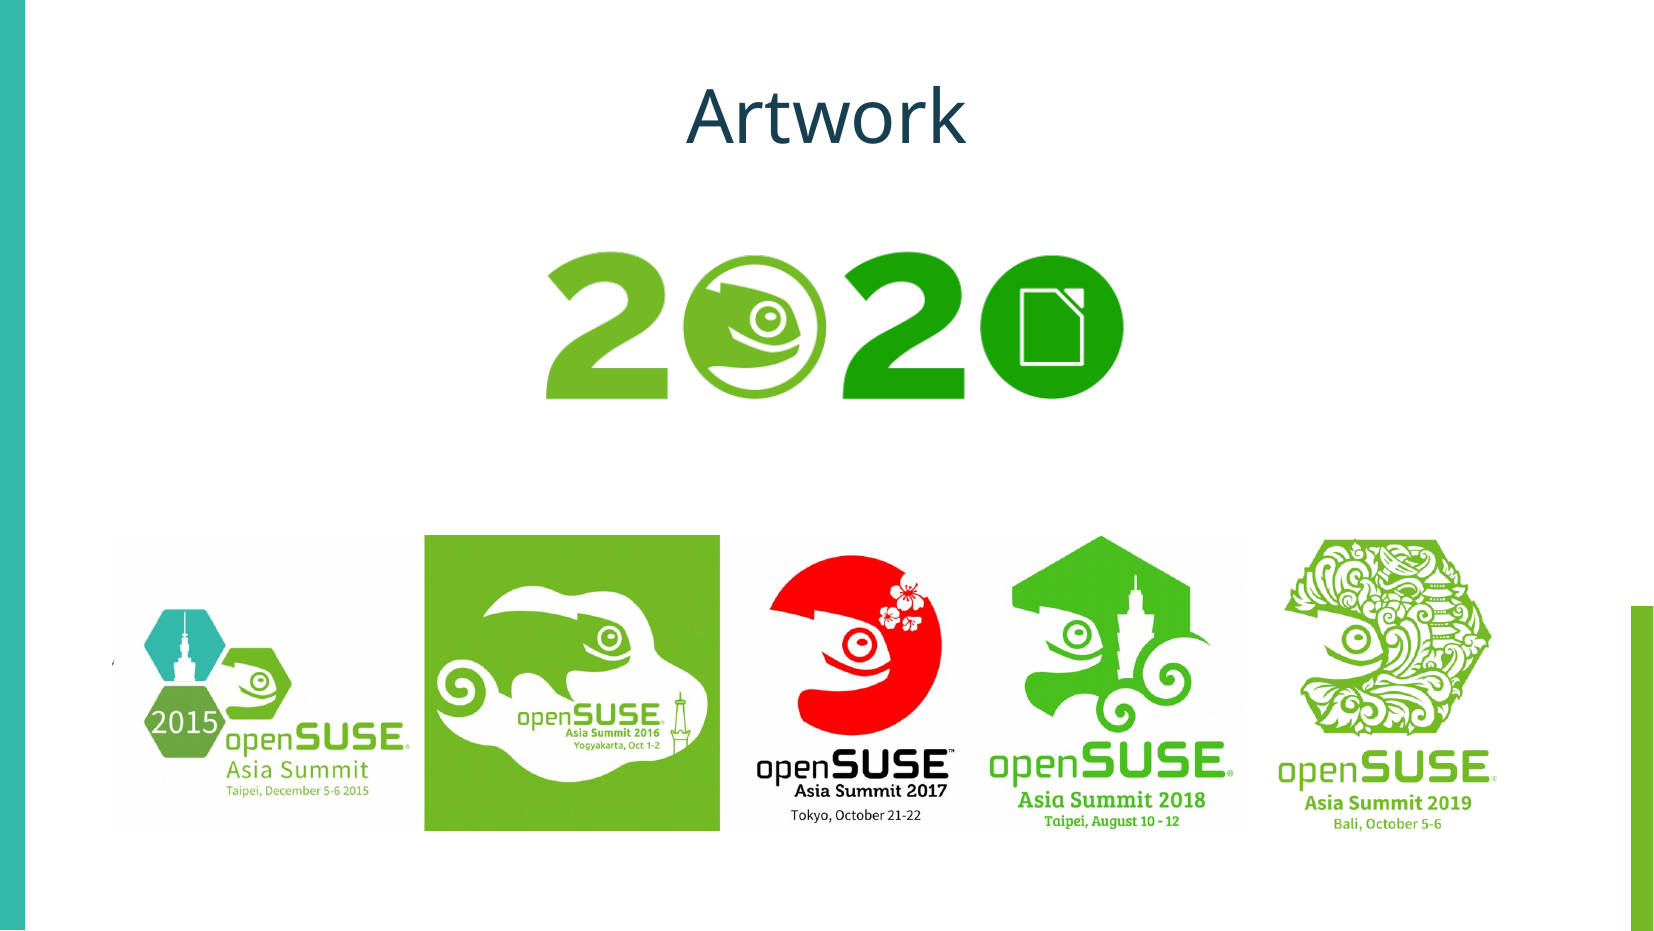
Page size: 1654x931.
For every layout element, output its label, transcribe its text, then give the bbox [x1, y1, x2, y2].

picture [509, 236, 1145, 426]
picture [112, 507, 1565, 863]
title Artwork [82, 37, 1571, 193]
